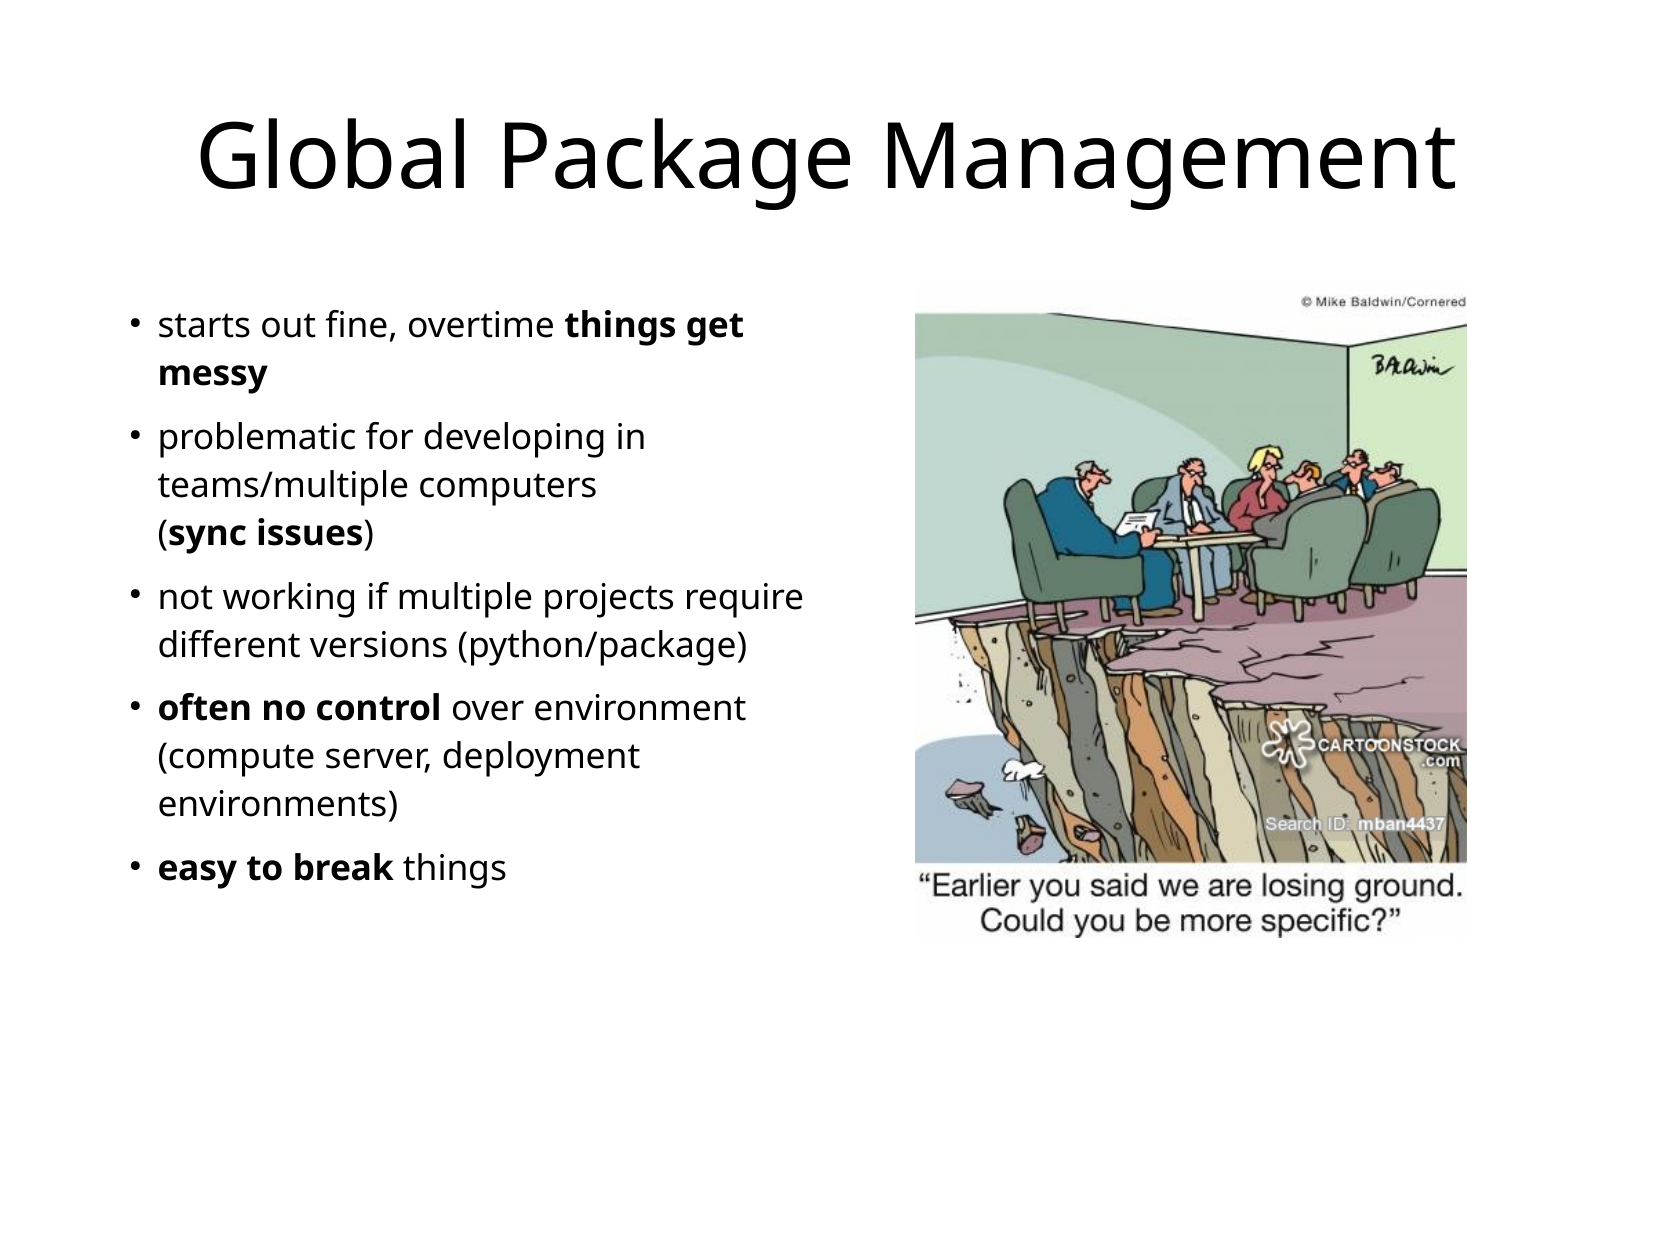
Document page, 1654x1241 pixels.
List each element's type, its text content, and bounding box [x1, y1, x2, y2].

picture [915, 284, 1467, 938]
title Global Package Management [82, 49, 1571, 257]
list starts out fine, overtime things get messy problematic for developing in teams/multiple computers (sync issues) not working if multiple projects require different versions (python/package) often no control over environment (compute server, deployment environments) easy to break things [120, 300, 811, 915]
